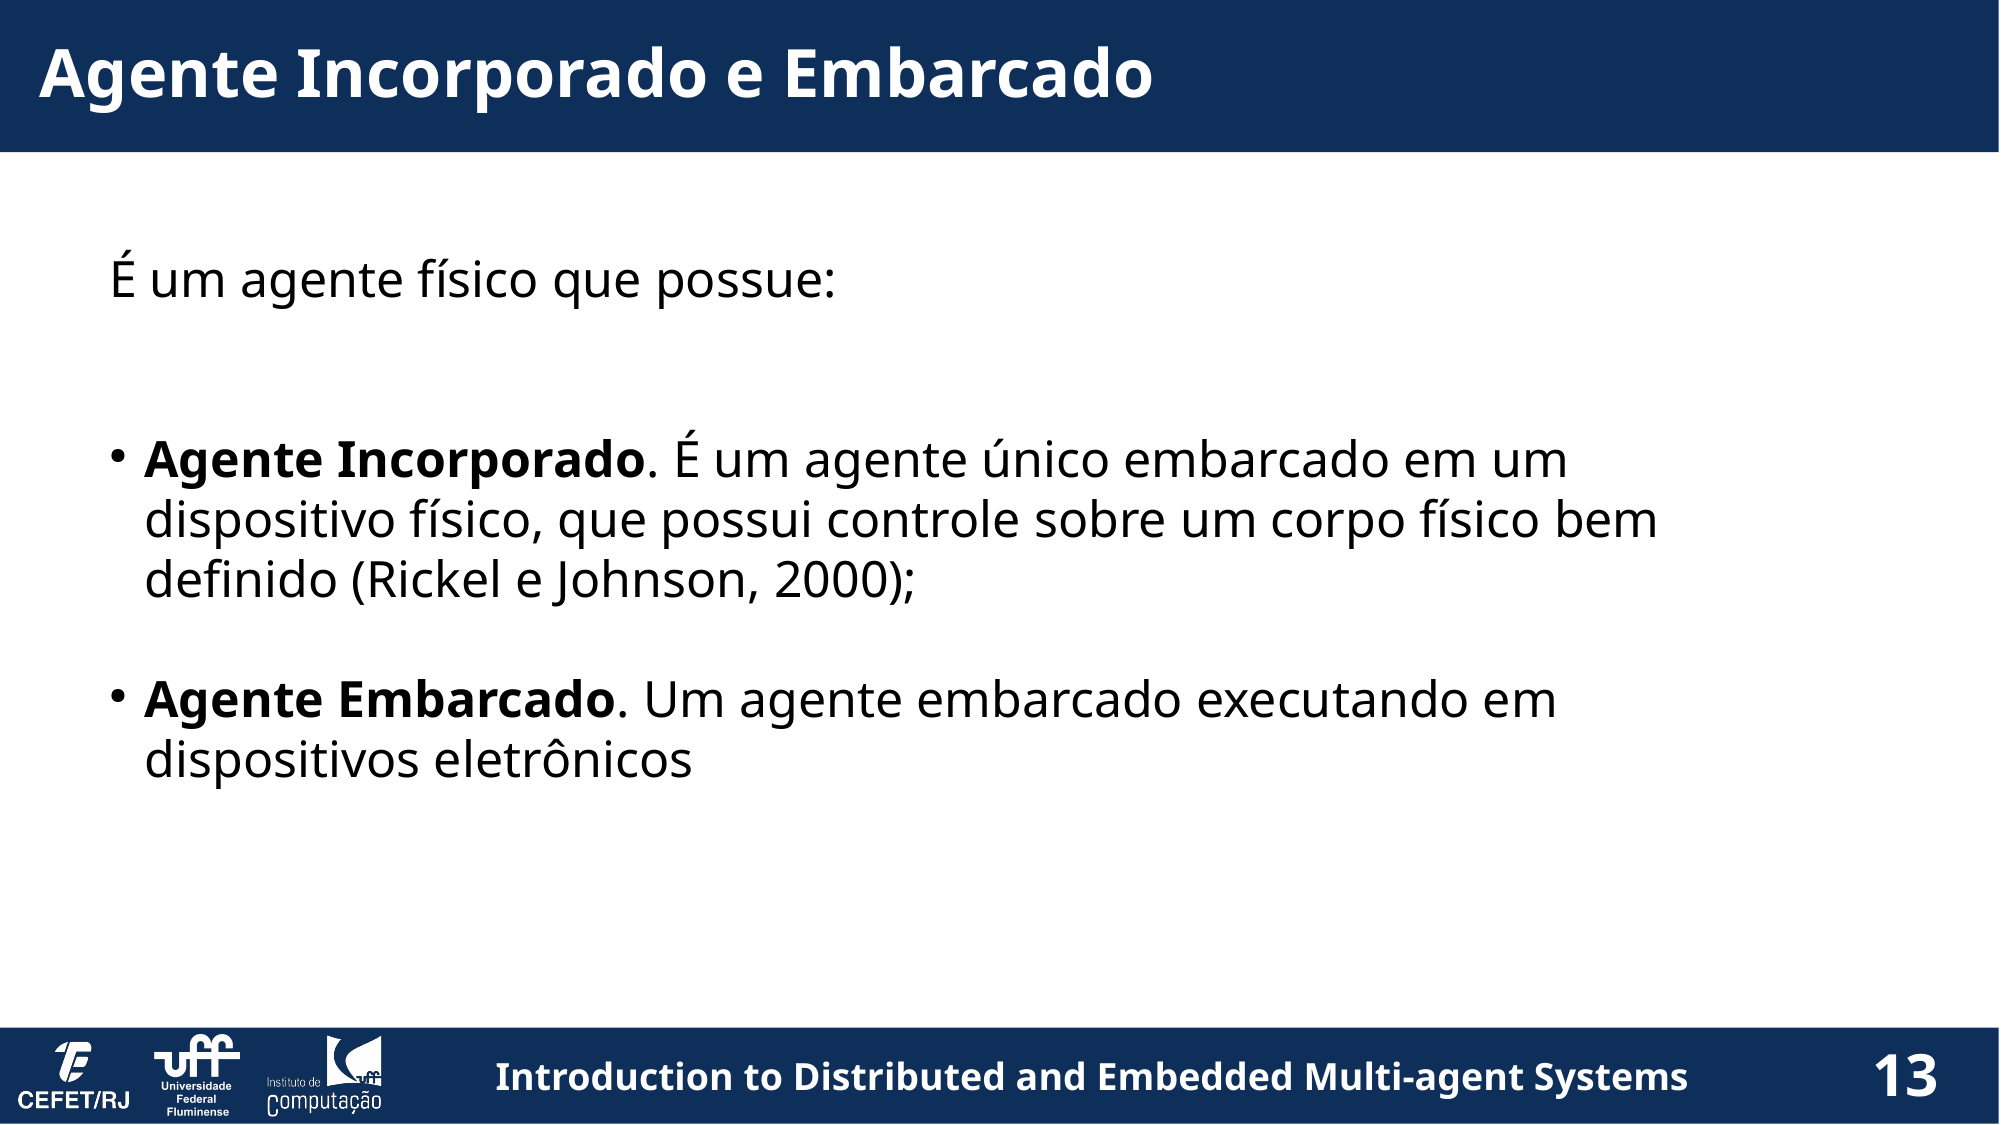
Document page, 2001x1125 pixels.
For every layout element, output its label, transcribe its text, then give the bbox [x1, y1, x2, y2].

picture [265, 1033, 383, 1117]
picture [153, 1033, 241, 1121]
picture [18, 1021, 129, 1125]
text_box Agente Incorporado e Embarcado [25, 23, 1999, 119]
text_box É um agente físico que possue: Agente Incorporado. É um agente único embarcado em um dispositivo físico, que possui controle sobre um corpo físico bem definido (Rickel e Johnson, 2000); Agente Embarcado. Um agente embarcado executando em dispositivos eletrônicos [94, 240, 1819, 796]
